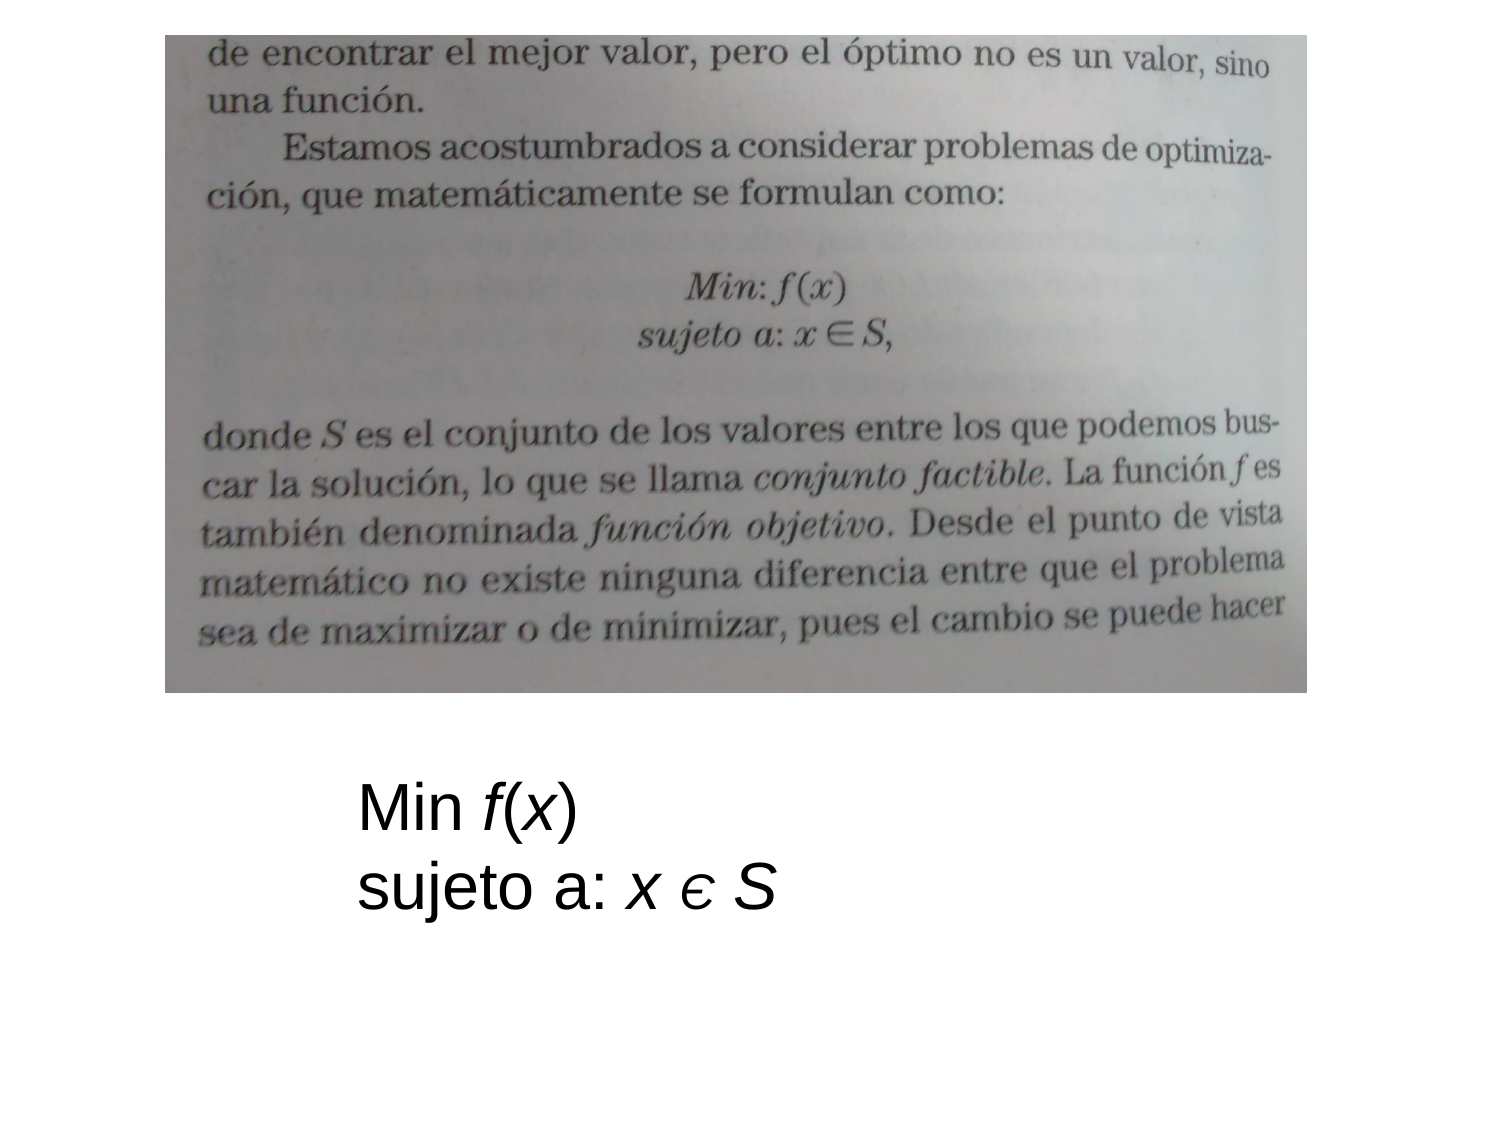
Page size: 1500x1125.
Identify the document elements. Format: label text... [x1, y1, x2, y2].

picture [165, 35, 1307, 693]
text_box Min f(x) sujeto a: x Є S [342, 755, 1170, 931]
